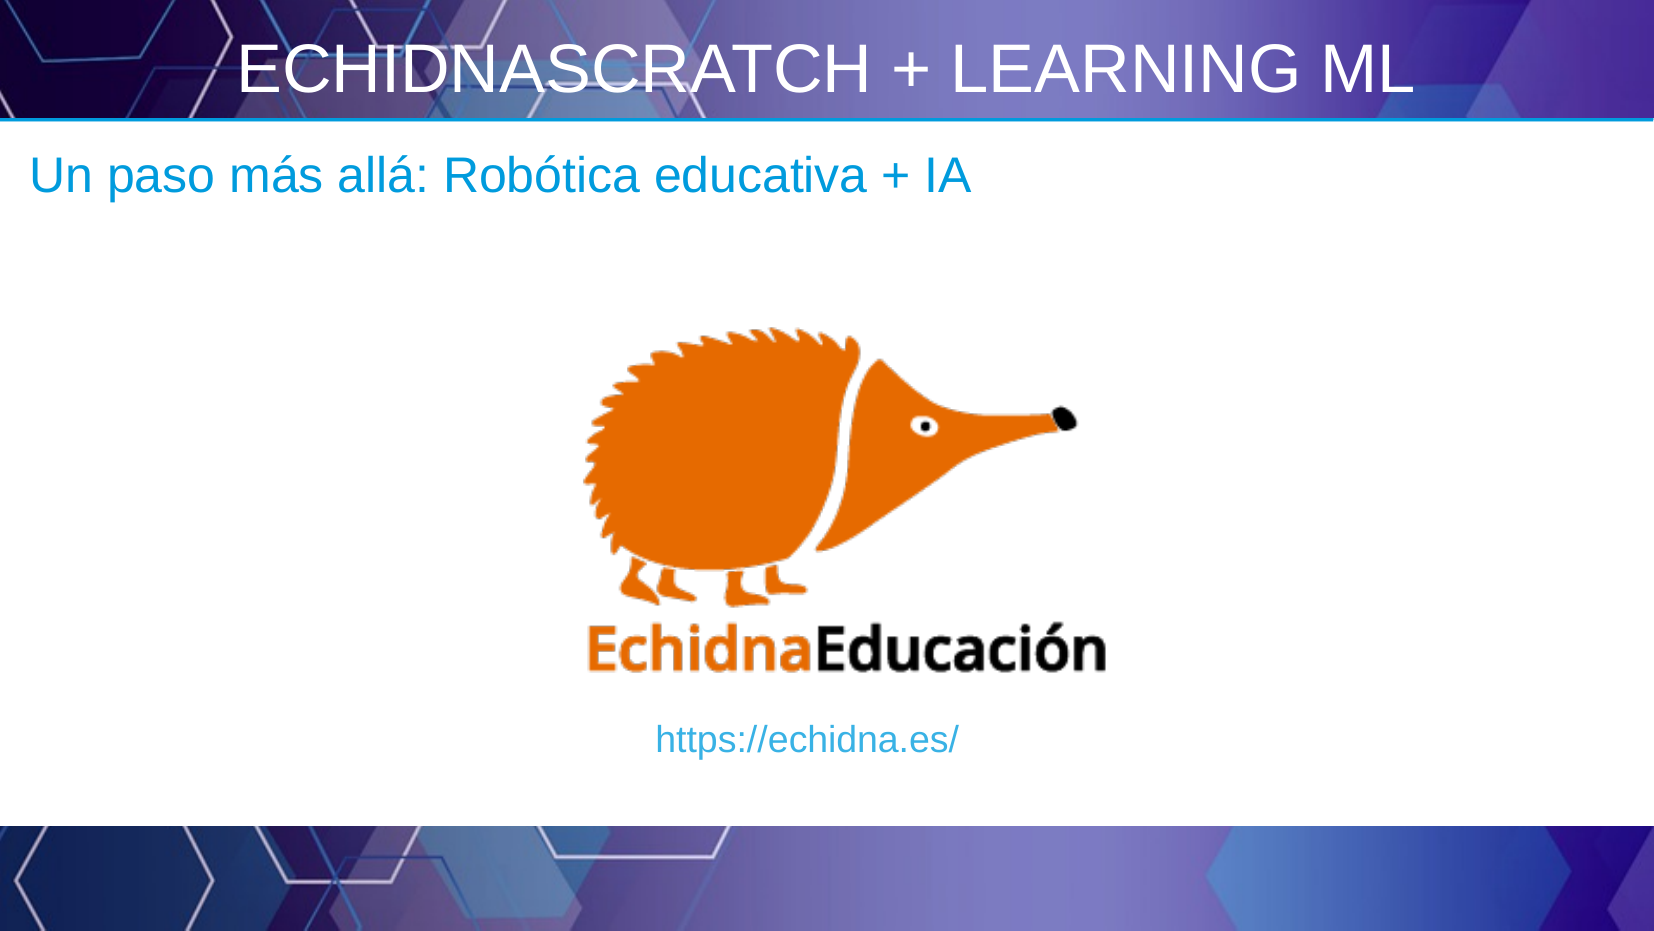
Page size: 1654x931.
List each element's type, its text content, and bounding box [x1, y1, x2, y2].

picture [0, 826, 1654, 931]
picture [0, 0, 1654, 117]
title ECHIDNASCRATCH + LEARNING ML [59, 29, 1595, 108]
list Un paso más allá: Robótica educativa + IA [29, 147, 1123, 739]
picture [561, 324, 1129, 675]
text_box https://echidna.es/ [640, 710, 975, 768]
